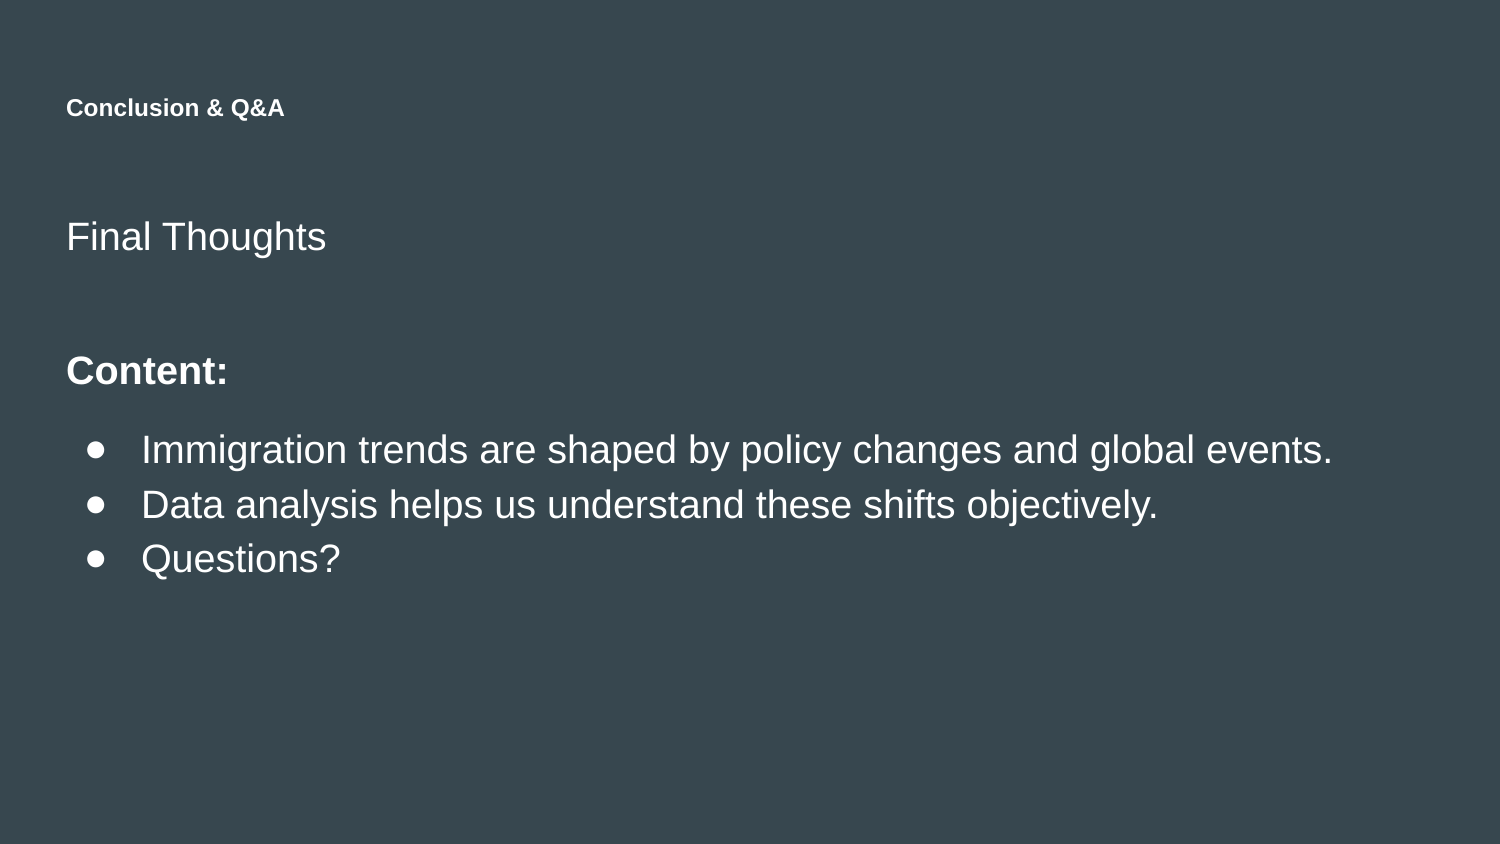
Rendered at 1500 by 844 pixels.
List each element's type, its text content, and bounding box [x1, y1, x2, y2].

title Conclusion & Q&A [51, 72, 1449, 167]
list Final Thoughts Content: Immigration trends are shaped by policy changes and global events. Data analysis helps us understand these shifts objectively. Questions? [51, 189, 1449, 750]
